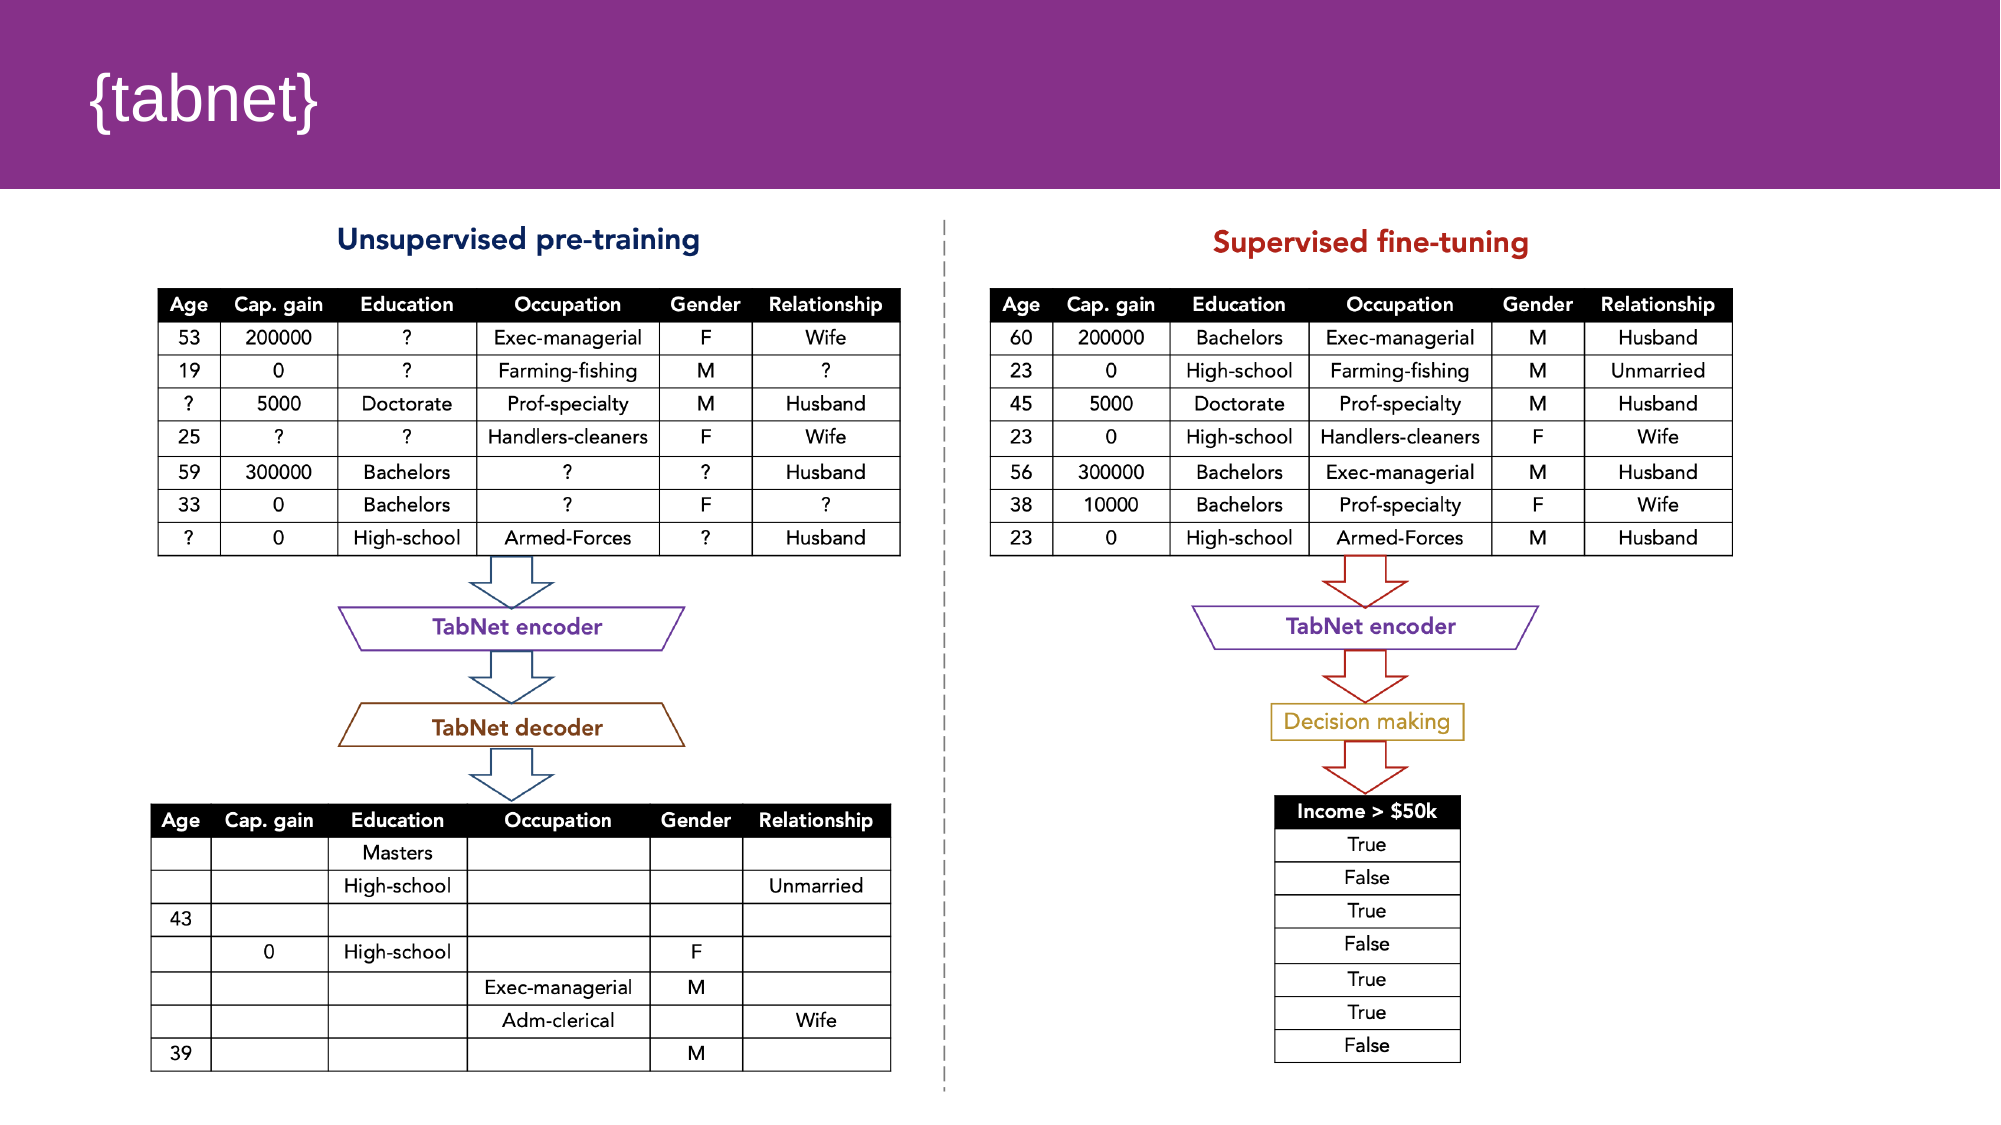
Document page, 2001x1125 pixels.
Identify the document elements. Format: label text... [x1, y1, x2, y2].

picture [71, 204, 1807, 1096]
text_box {tabnet} [0, 0, 2000, 189]
